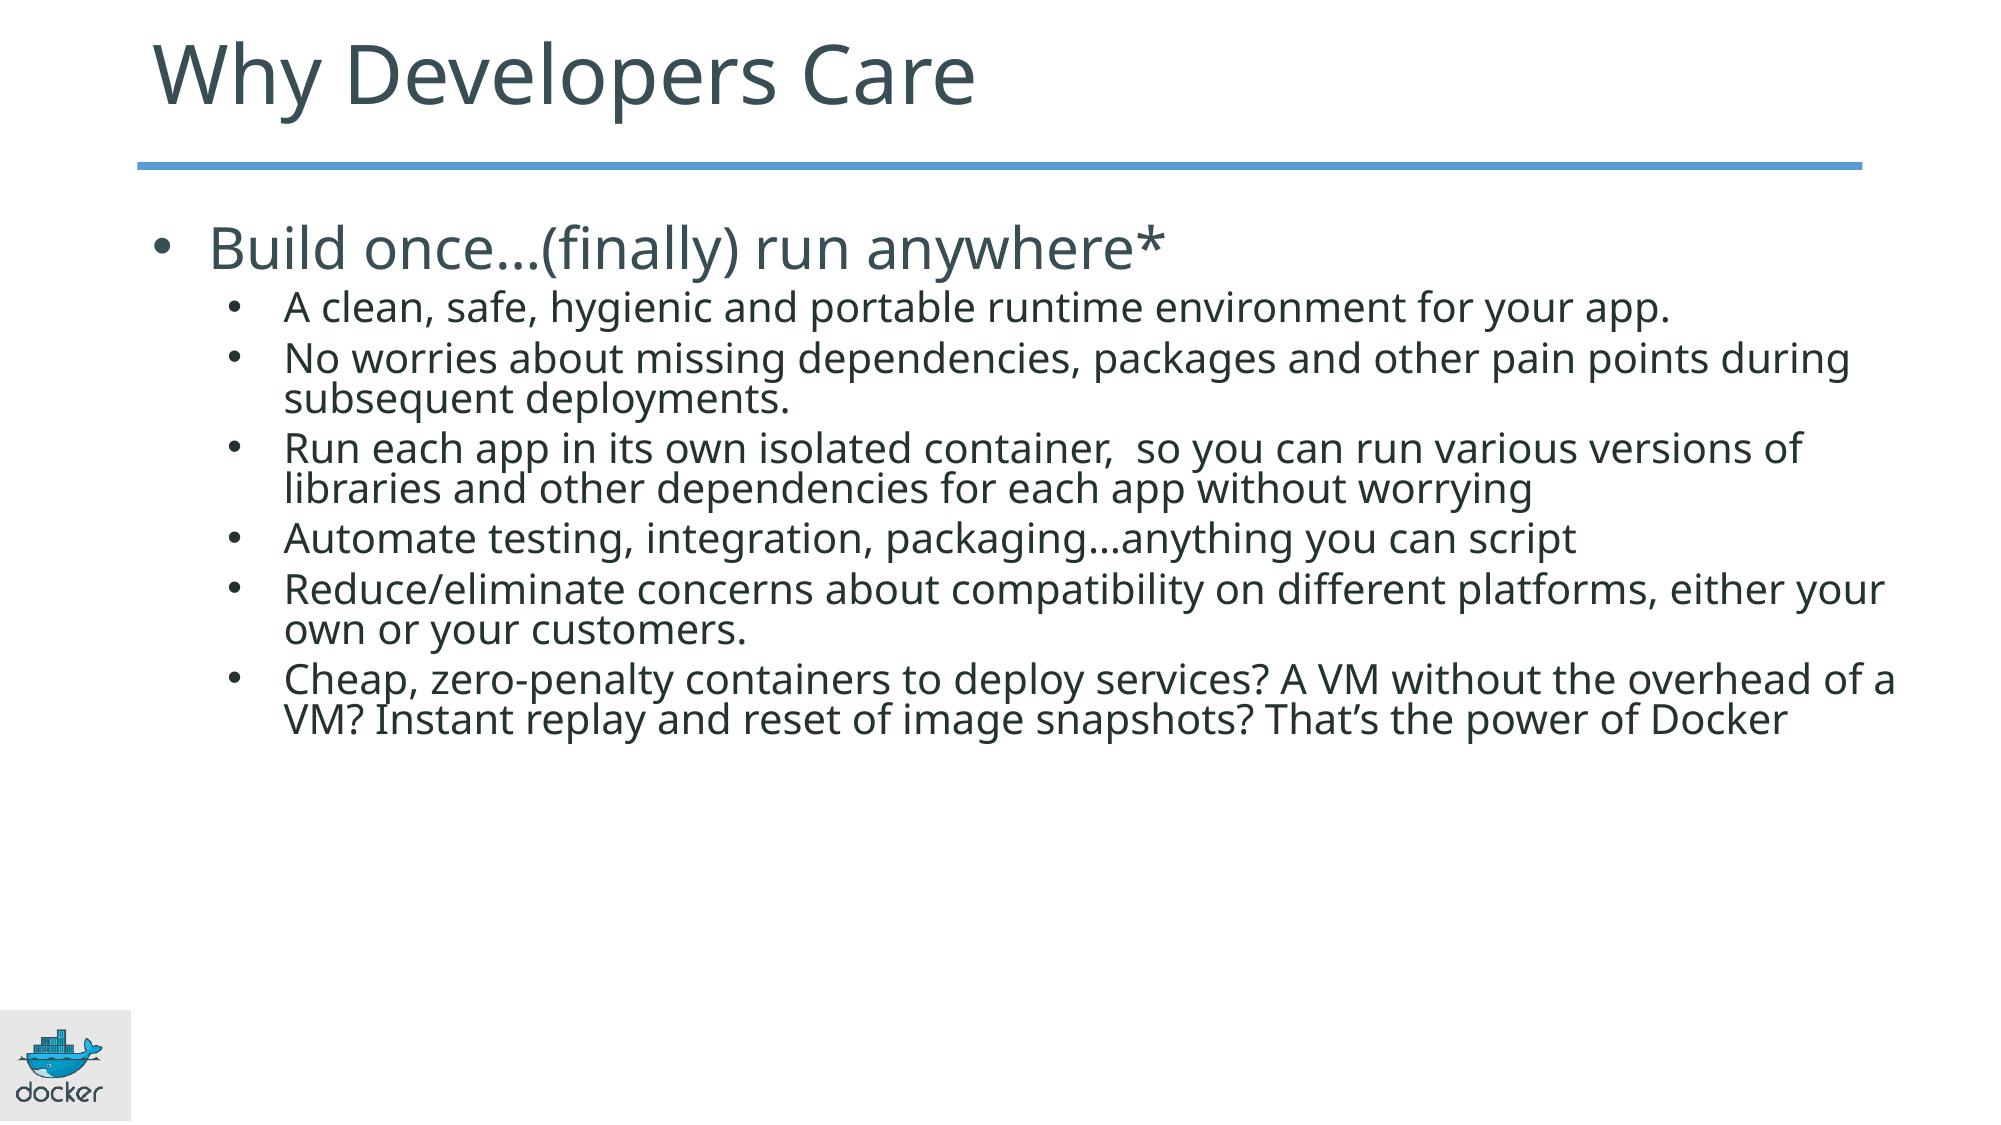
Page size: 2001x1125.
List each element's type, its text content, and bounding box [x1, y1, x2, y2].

picture [0, 1010, 131, 1121]
title Why Developers Care [137, 22, 1863, 133]
list Build once…(finally) run anywhere* A clean, safe, hygienic and portable runtime environment for your app. No worries about missing dependencies, packages and other pain points during subsequent deployments. Run each app in its own isolated container, so you can run various versions of libraries and other dependencies for each app without worrying Automate testing, integration, packaging…anything you can script Reduce/eliminate concerns about compatibility on different platforms, either your own or your customers. Cheap, zero-penalty containers to deploy services? A VM without the overhead of a VM? Instant replay and reset of image snapshots? That’s the power of Docker [137, 216, 1959, 1023]
